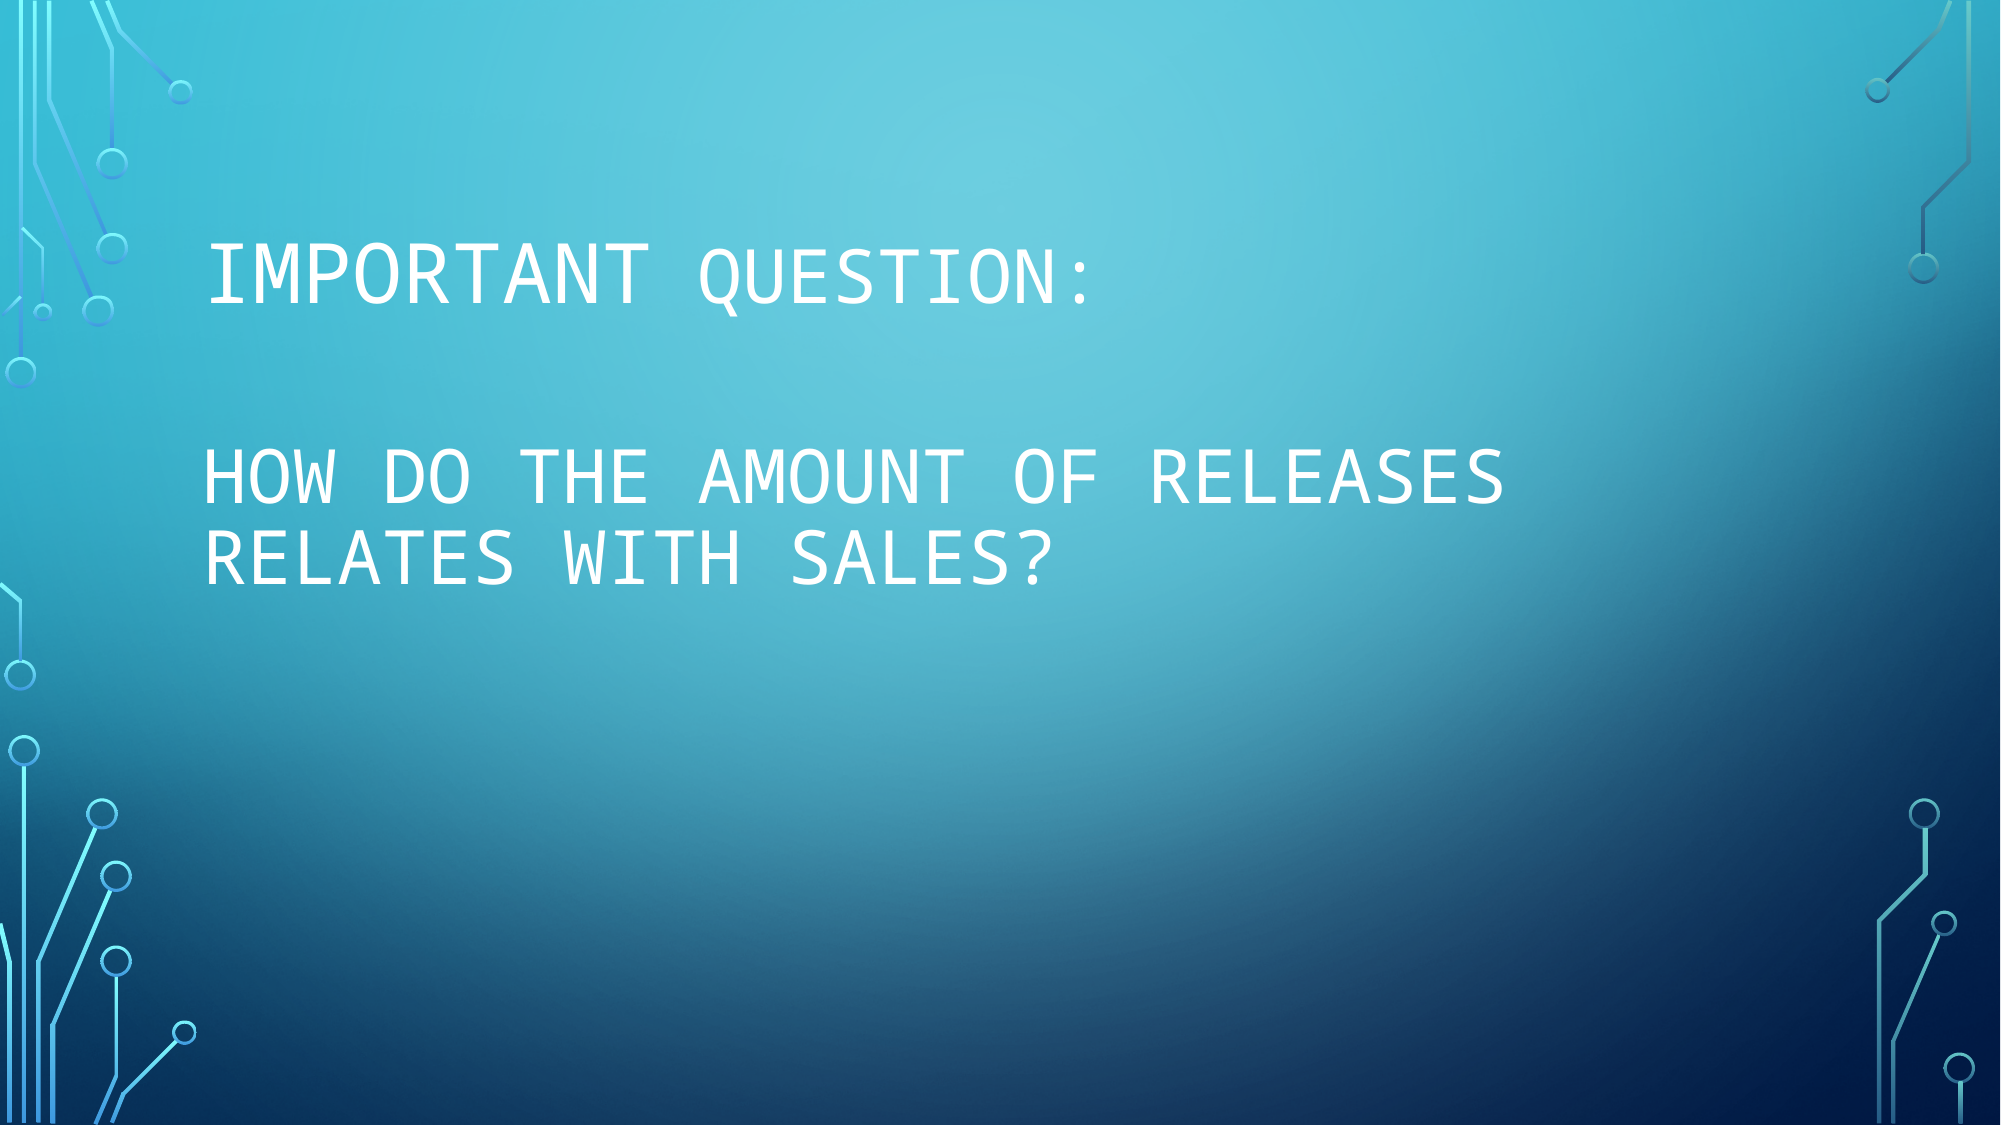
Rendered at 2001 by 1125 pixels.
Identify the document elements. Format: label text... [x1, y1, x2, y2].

text_box Important question: [187, 155, 1813, 399]
title How do the amount of releases relates with sales? [187, 399, 1813, 641]
